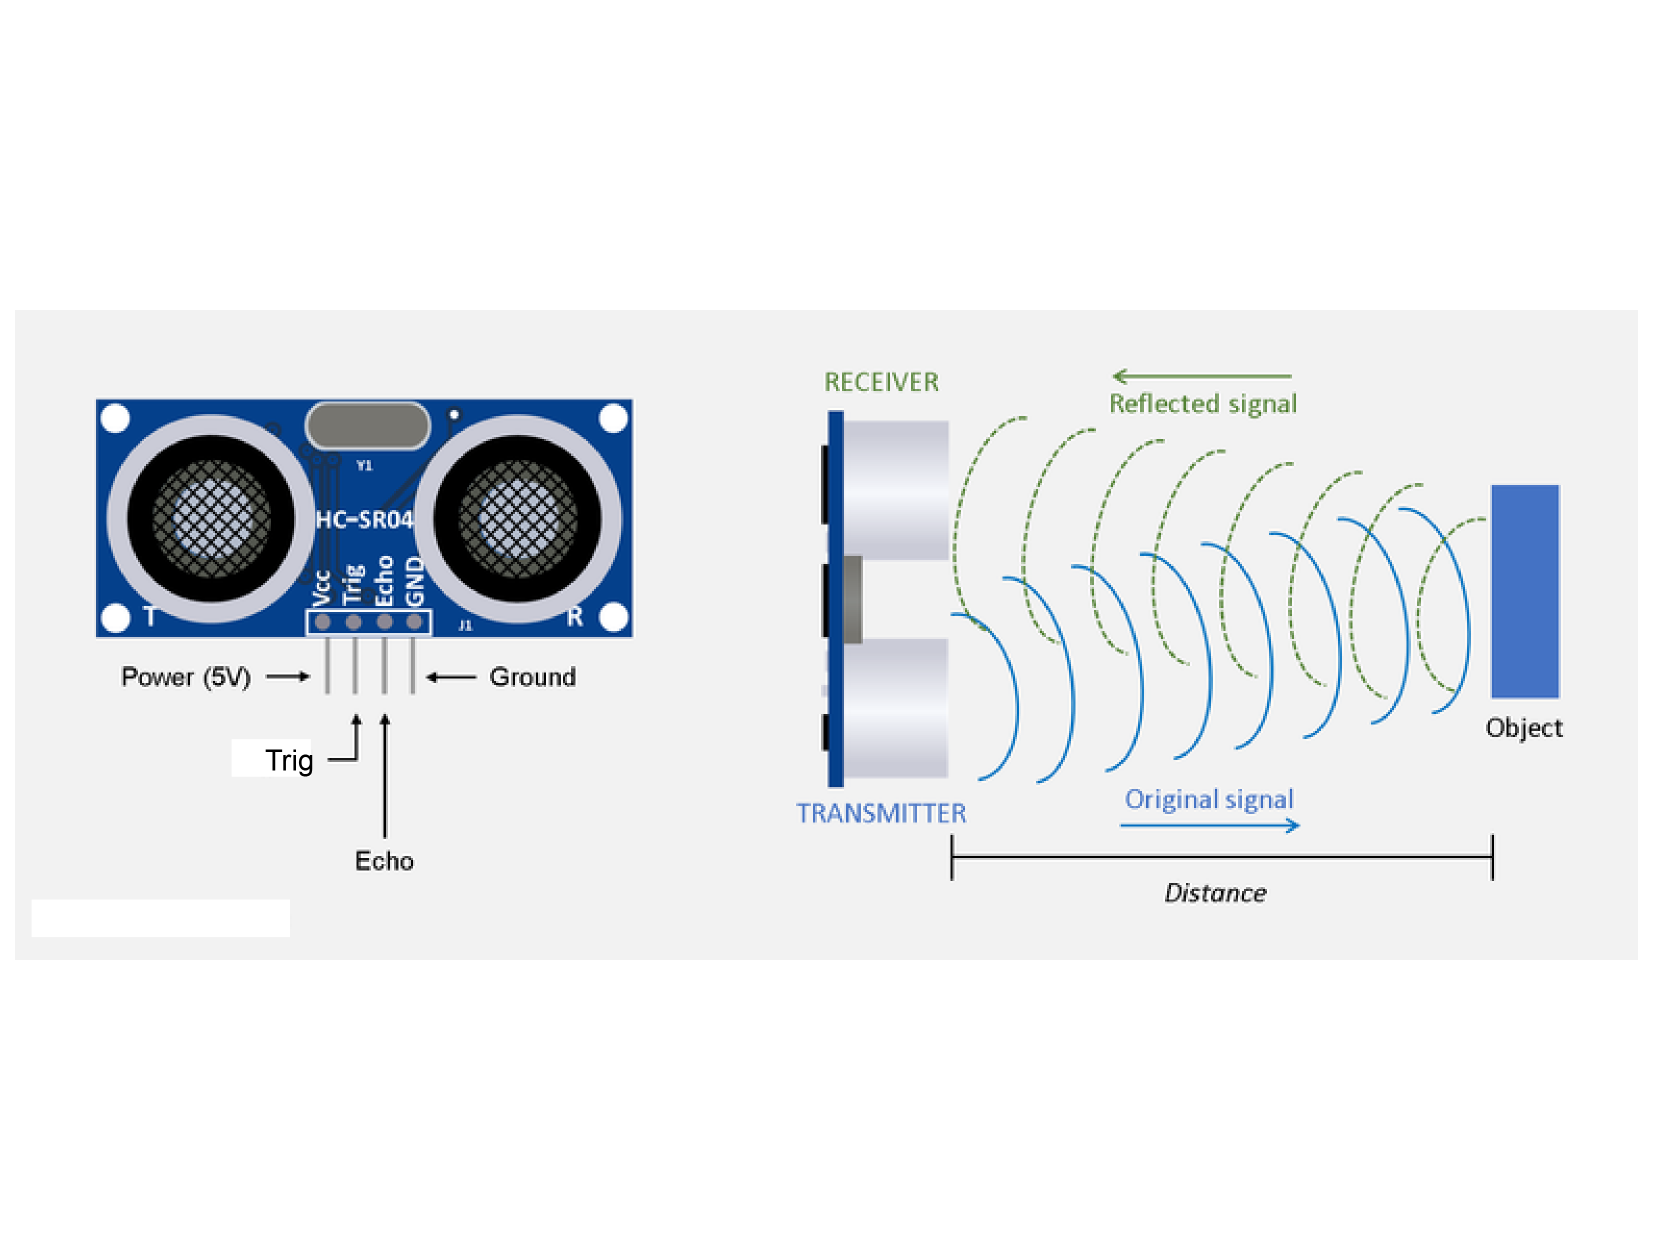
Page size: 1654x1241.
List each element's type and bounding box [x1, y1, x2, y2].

picture [15, 310, 1638, 961]
